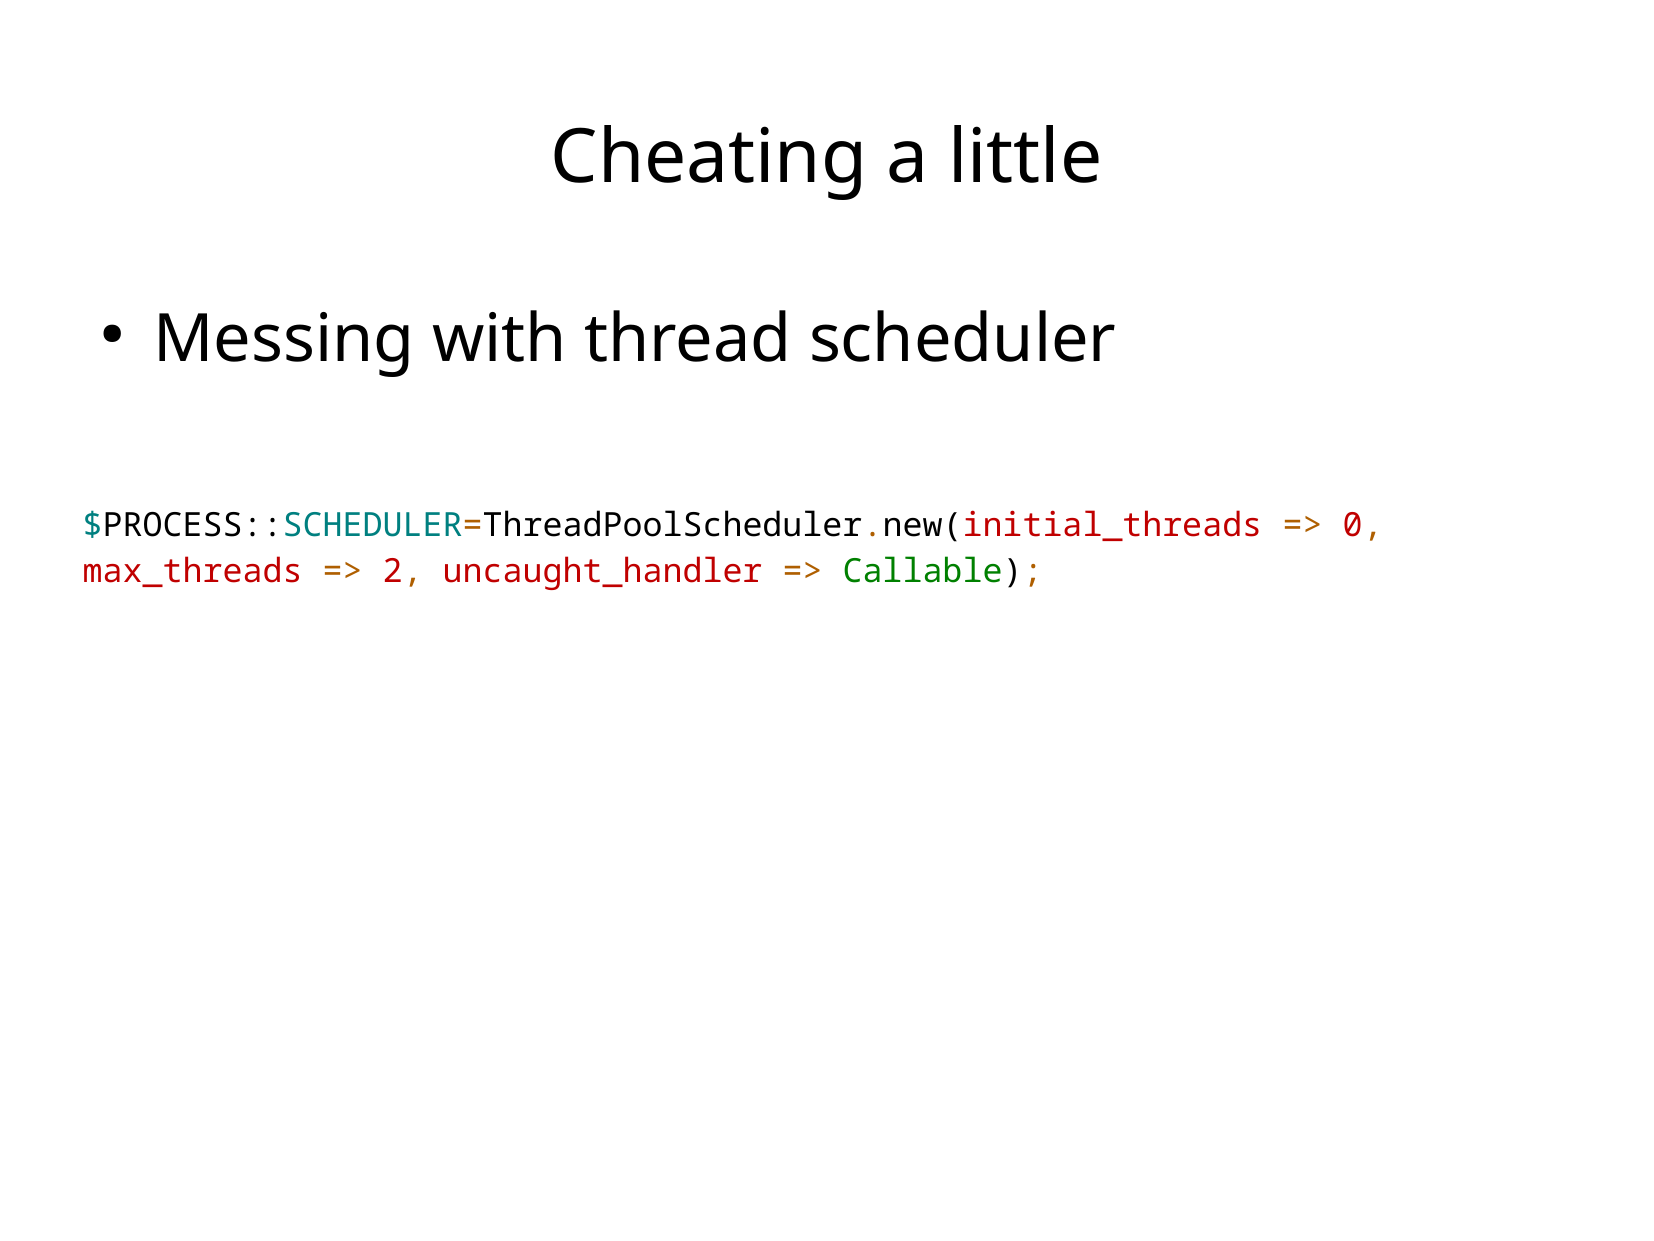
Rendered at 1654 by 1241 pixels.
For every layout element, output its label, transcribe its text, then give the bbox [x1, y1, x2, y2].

title Cheating a little [82, 49, 1571, 257]
list Messing with thread scheduler $PROCESS::SCHEDULER=ThreadPoolScheduler.new(initial_threads => 0, max_threads => 2, uncaught_handler => Callable); [82, 290, 1571, 1010]
